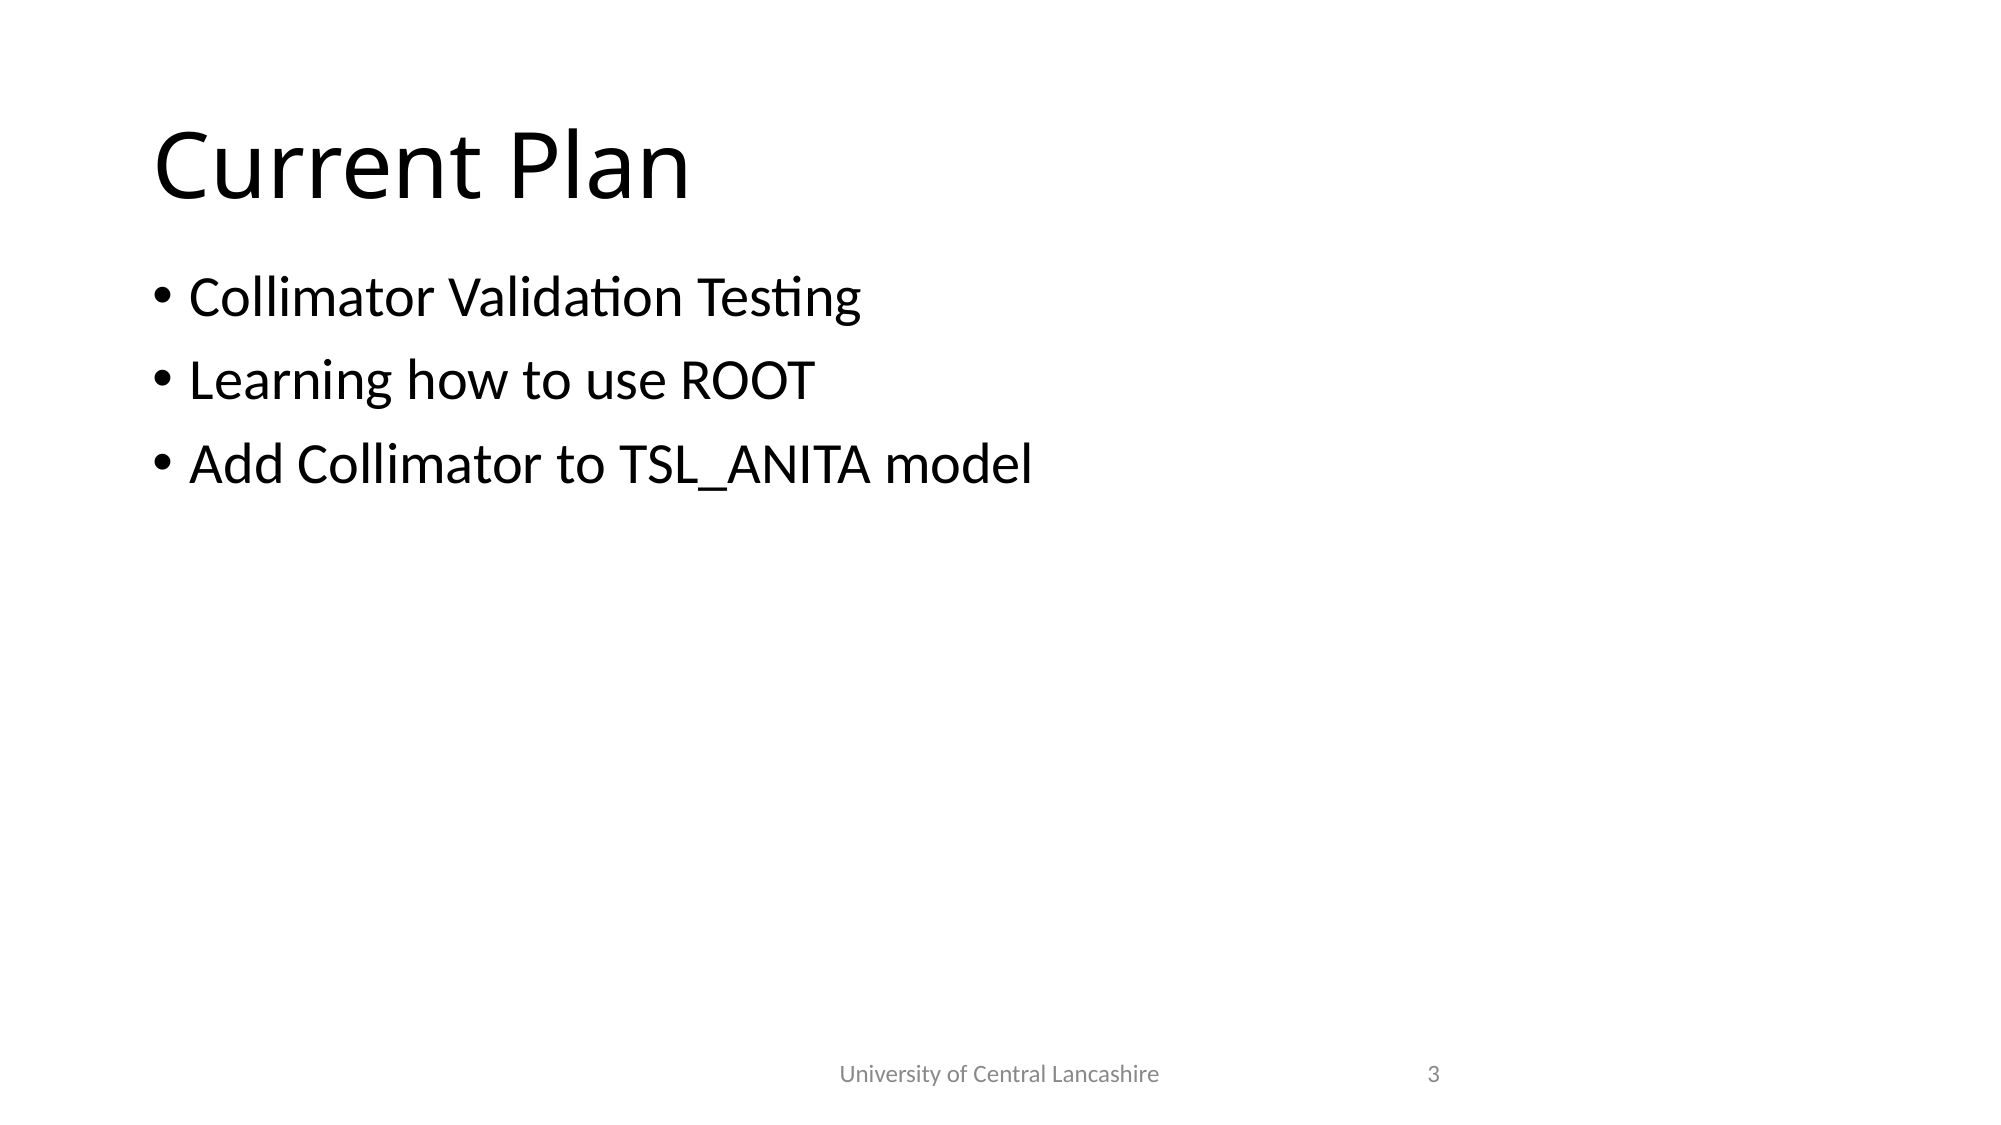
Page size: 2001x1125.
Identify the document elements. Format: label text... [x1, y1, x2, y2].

text_box [1412, 1042, 1863, 1103]
title Current Plan [137, 59, 1863, 258]
text_box University of Central Lancashire [662, 1042, 1338, 1103]
list Collimator Validation Testing Learning how to use ROOT Add Collimator to TSL_ANITA model [137, 258, 1863, 1014]
